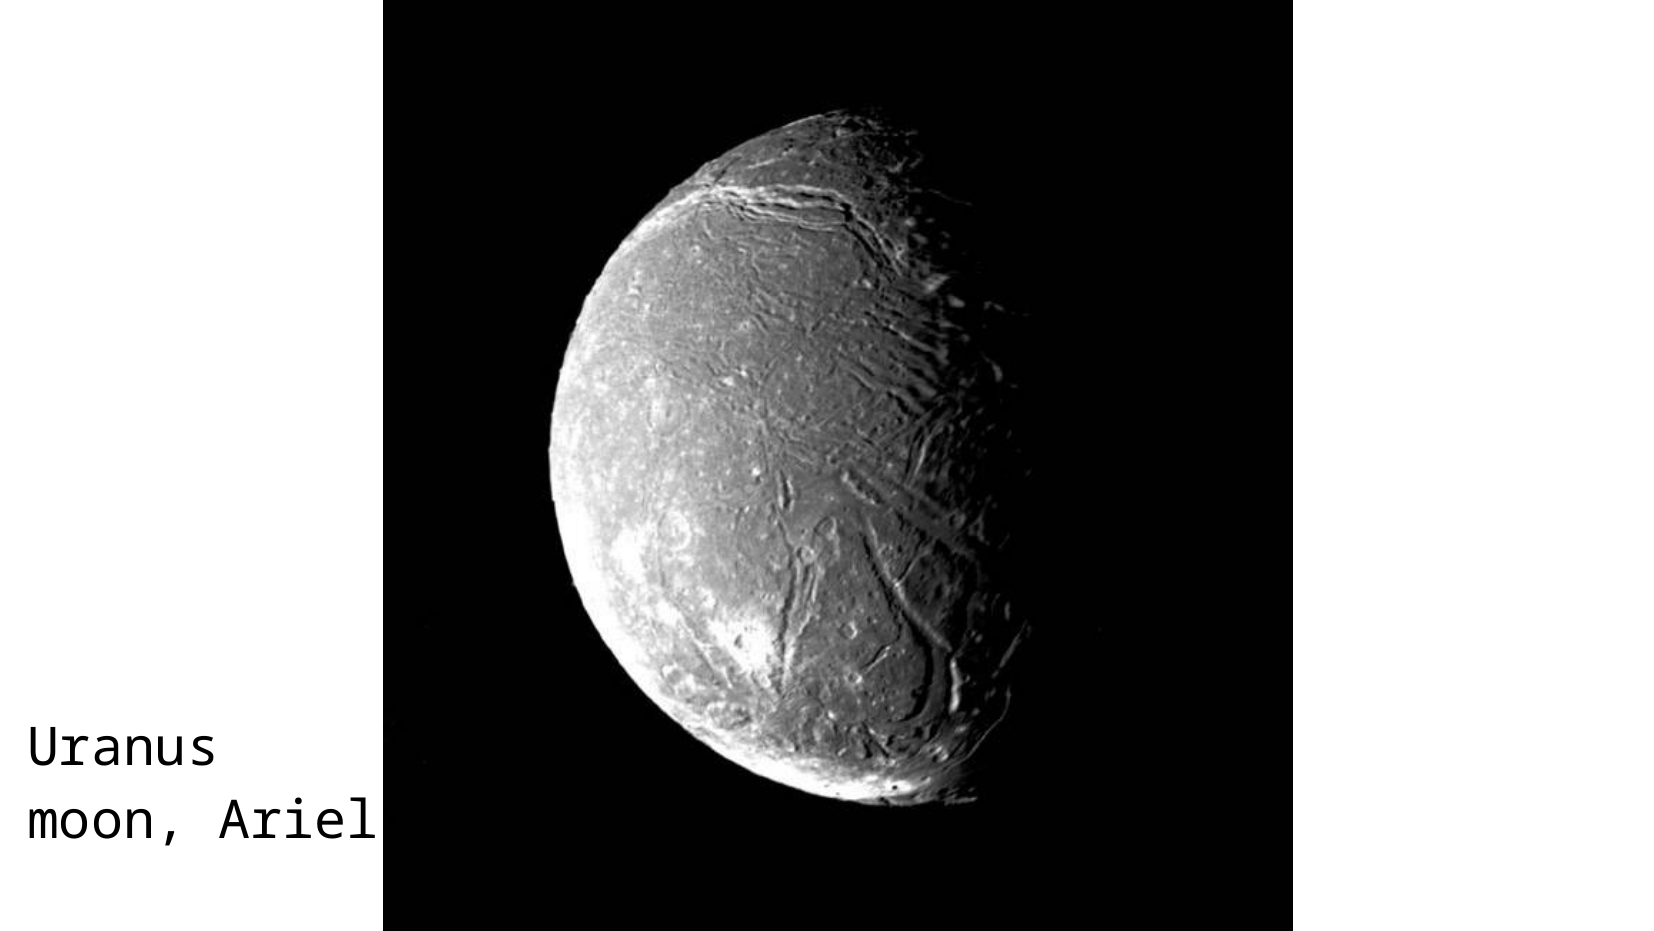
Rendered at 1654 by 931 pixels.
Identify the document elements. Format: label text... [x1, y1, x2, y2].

list Uranus moon, Ariel [0, 708, 384, 886]
picture [383, 0, 1293, 931]
